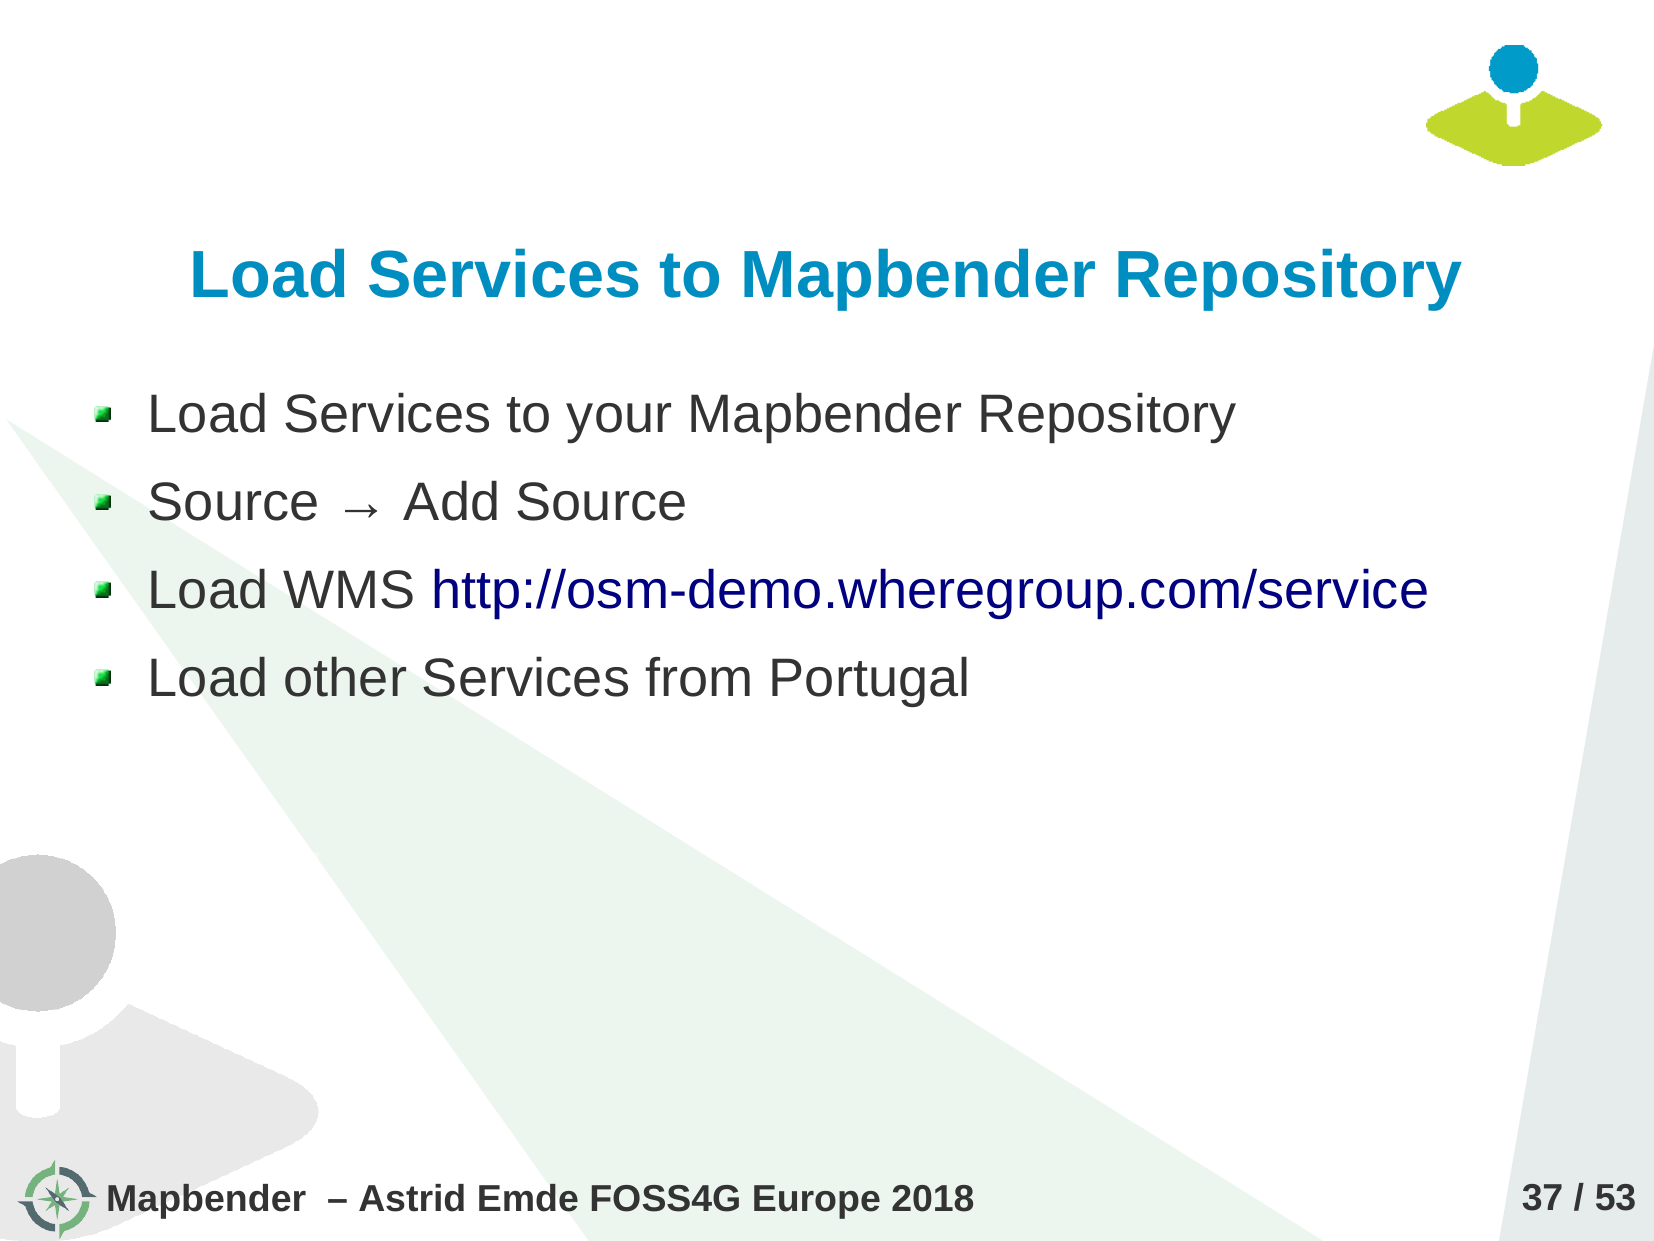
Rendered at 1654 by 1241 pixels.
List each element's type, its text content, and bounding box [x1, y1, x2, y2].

title Load Services to Mapbender Repository [82, 188, 1571, 361]
picture [16, 1158, 98, 1240]
list Load Services to your Mapbender Repository Source → Add Source Load WMS http://osm-demo.wheregroup.com/service Load other Services from Portugal [76, 383, 1565, 1188]
picture [1426, 45, 1604, 166]
